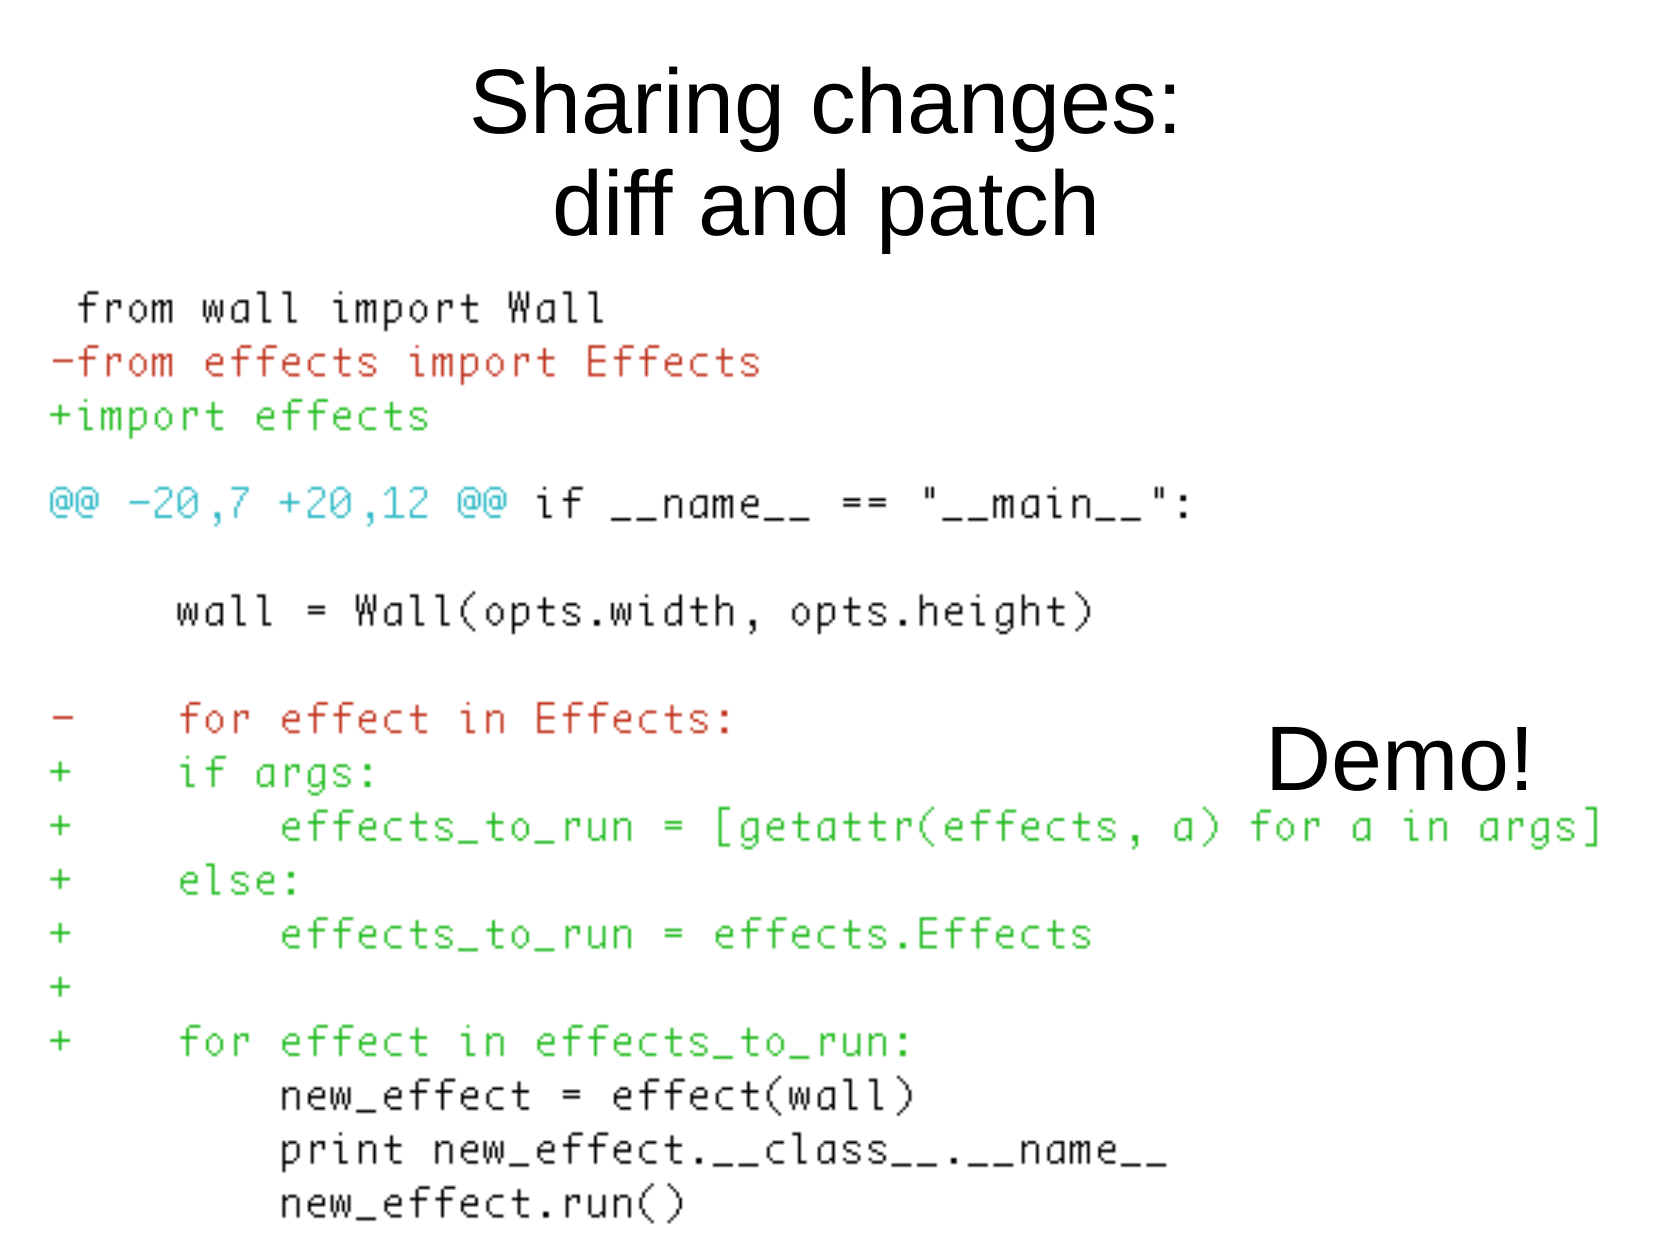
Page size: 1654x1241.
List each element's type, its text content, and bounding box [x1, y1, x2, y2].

picture [37, 281, 1654, 1241]
title Demo! [1162, 655, 1639, 863]
title Sharing changes: diff and patch [82, 49, 1571, 257]
